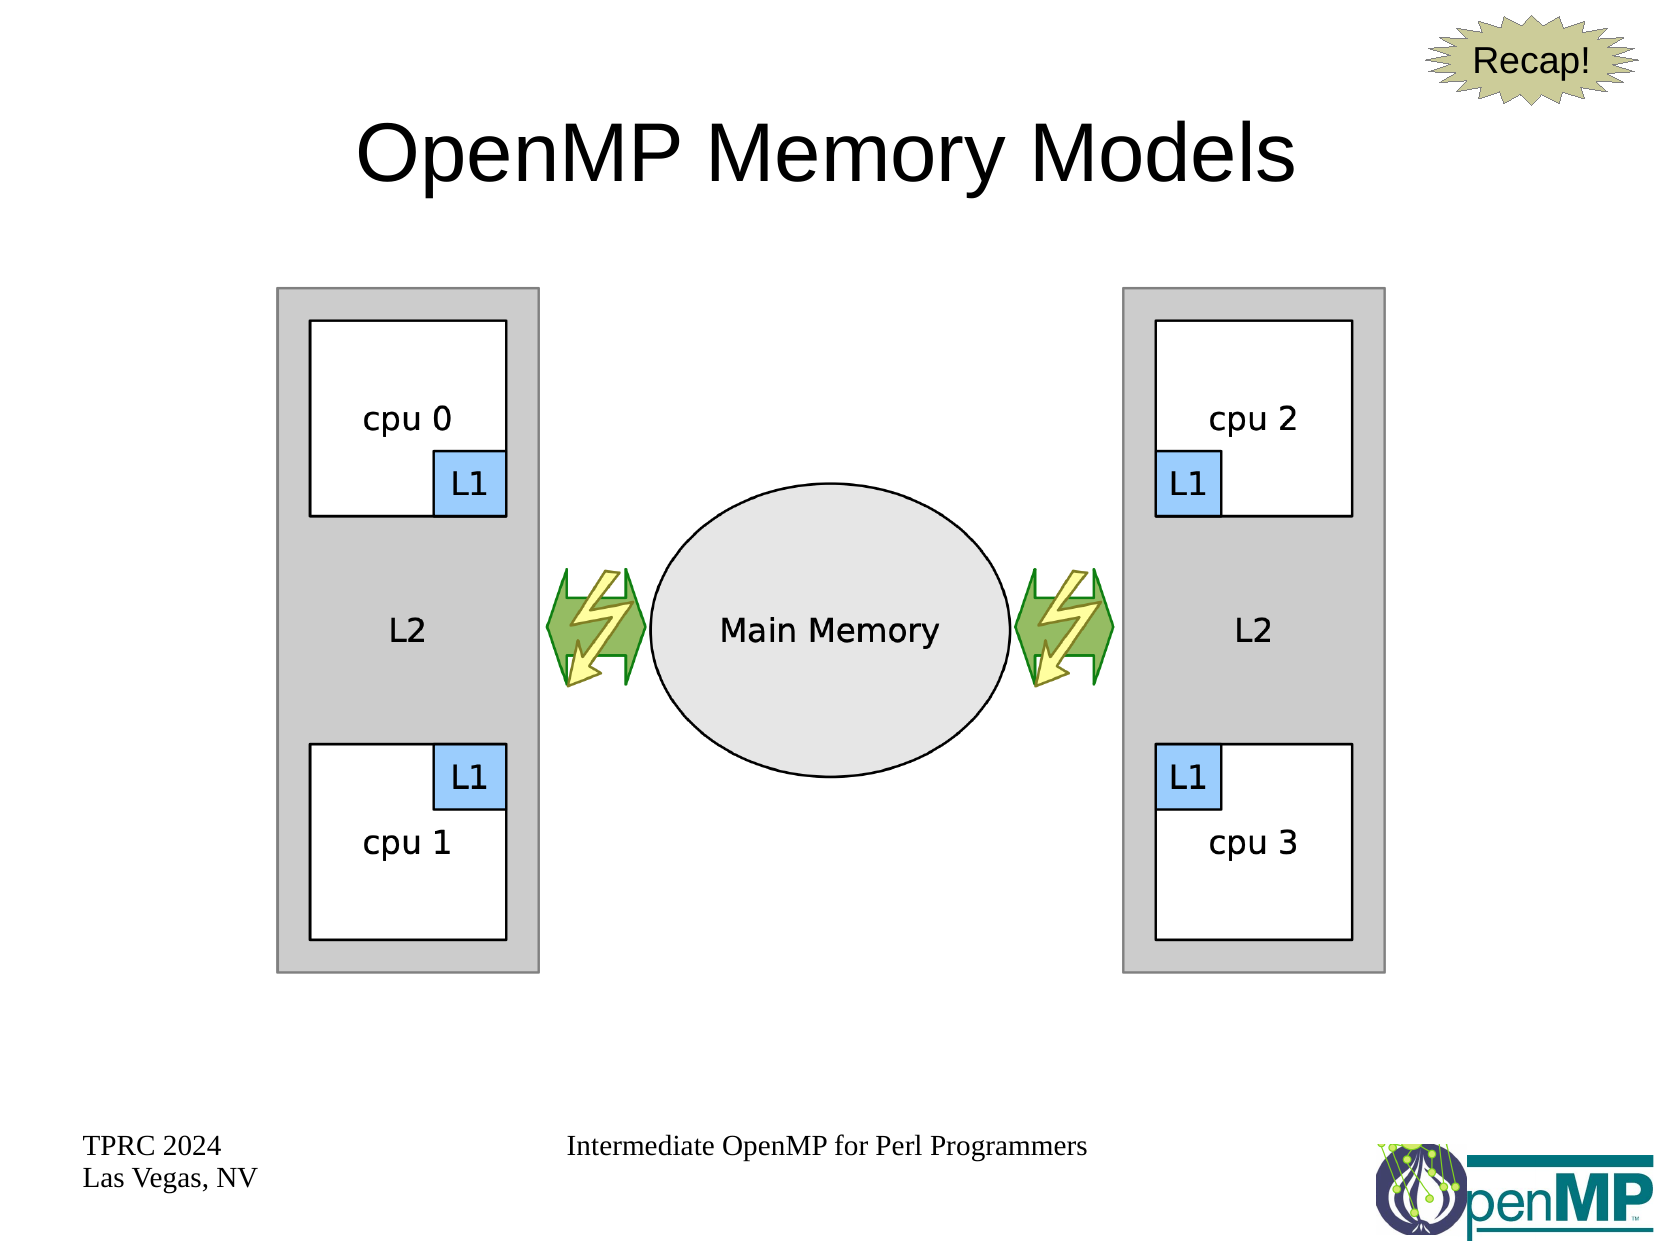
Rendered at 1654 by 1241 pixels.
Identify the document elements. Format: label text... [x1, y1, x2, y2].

picture [1376, 1144, 1654, 1241]
text_box Recap! [1425, 15, 1639, 106]
picture [200, 243, 1445, 1006]
title OpenMP Memory Models [82, 49, 1571, 257]
